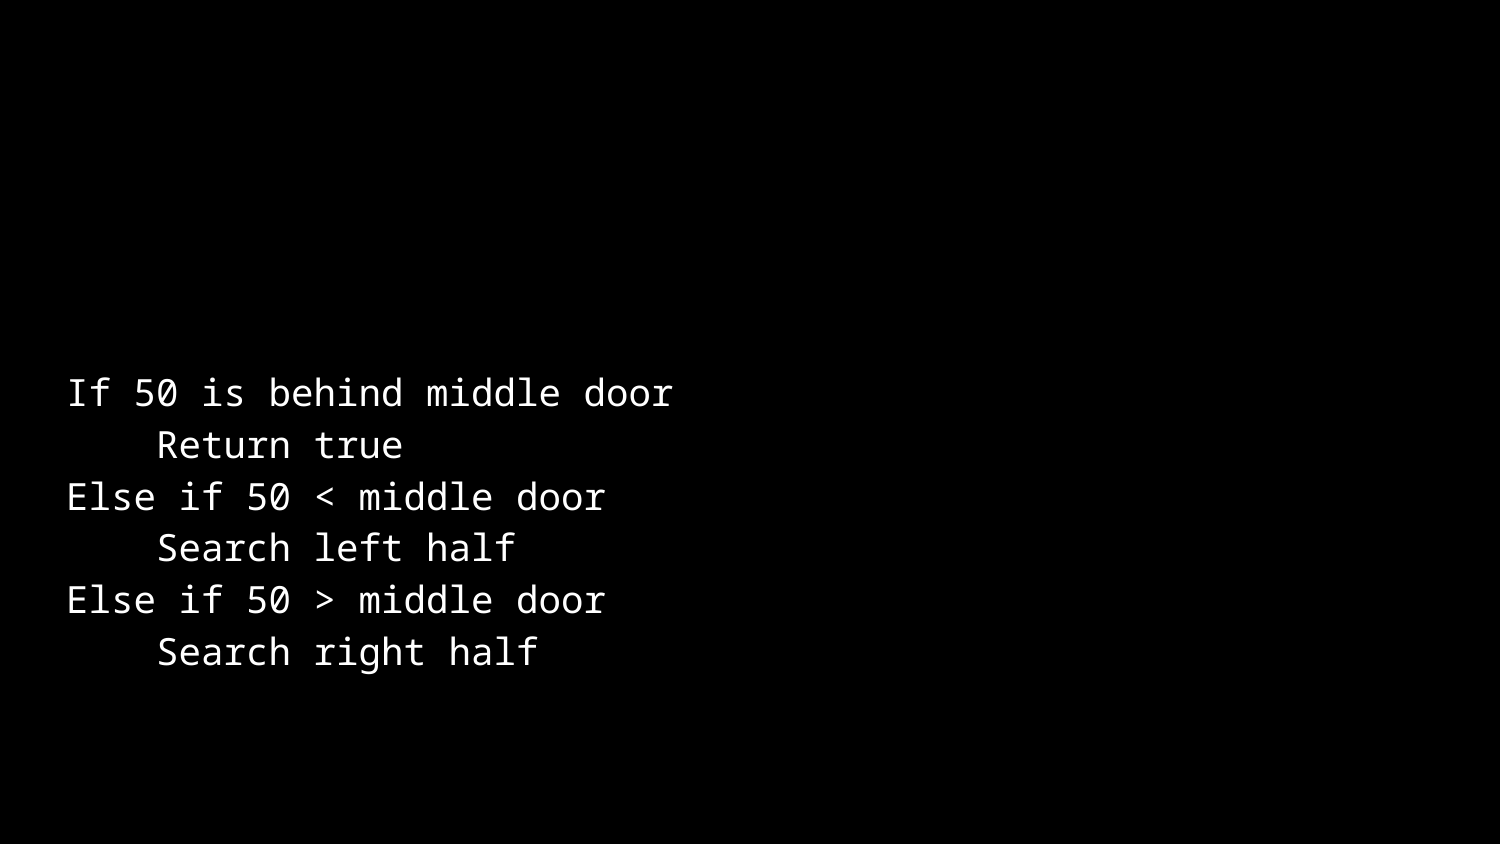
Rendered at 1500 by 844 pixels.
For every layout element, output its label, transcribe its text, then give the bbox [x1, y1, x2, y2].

list If 50 is behind middle door Return true Else if 50 < middle door Search left half Else if 50 > middle door Search right half [51, 189, 1449, 750]
